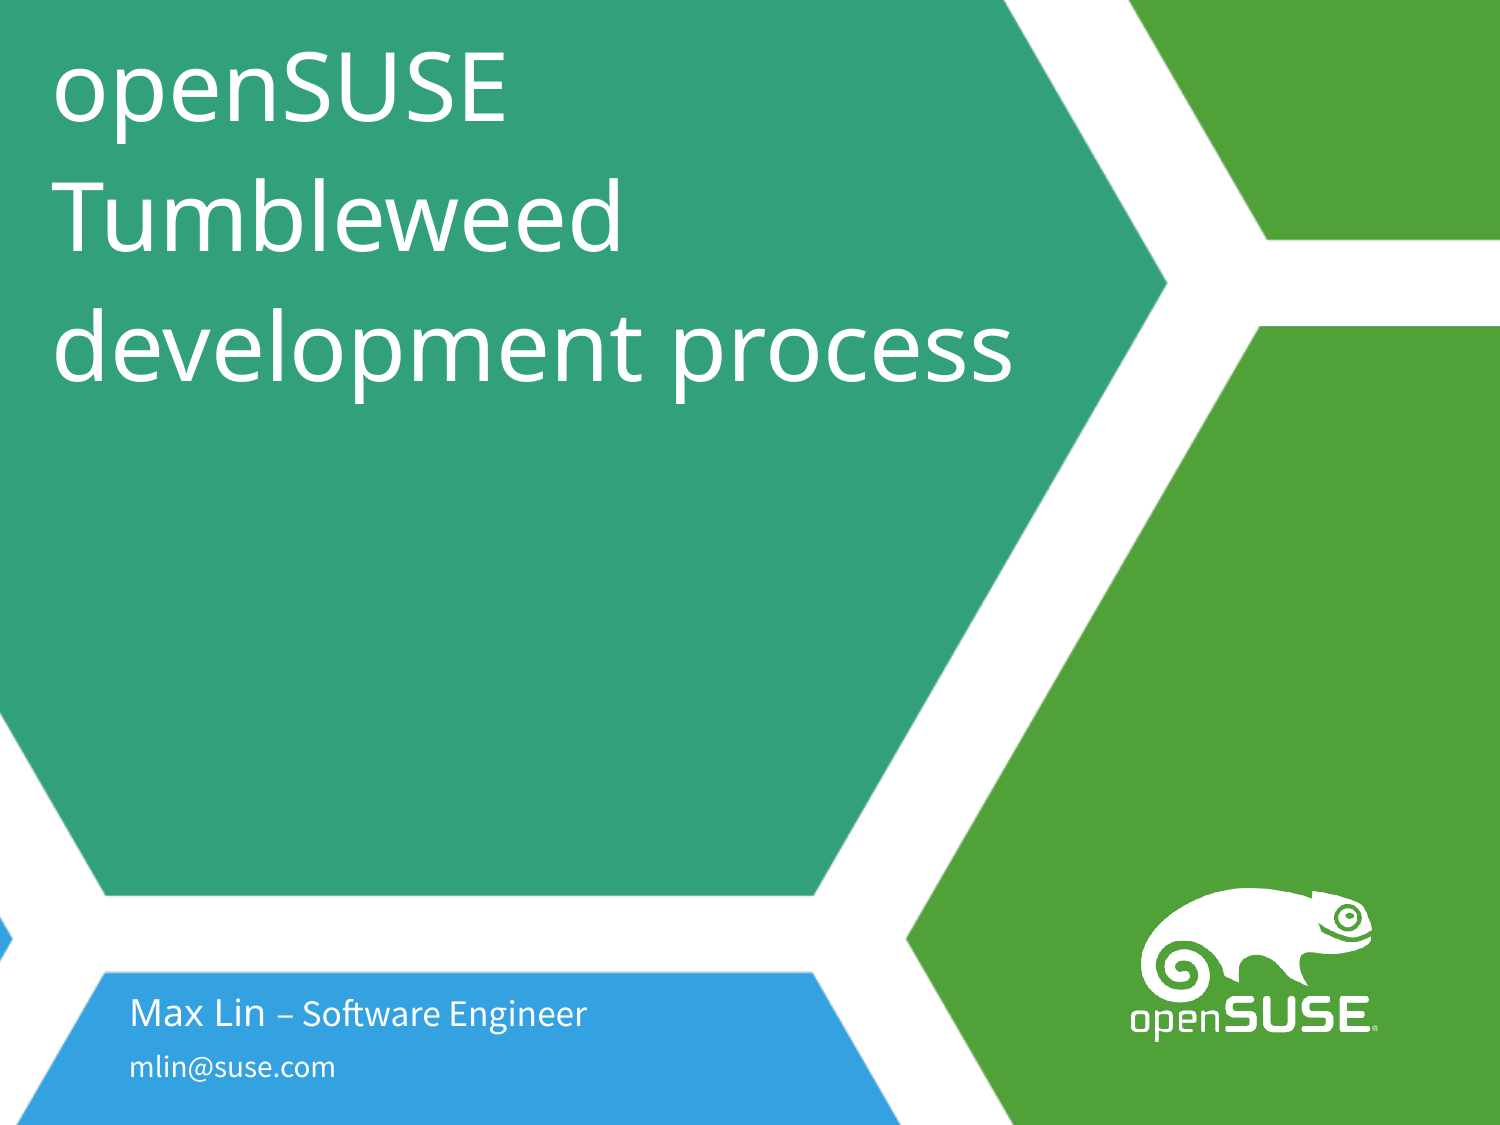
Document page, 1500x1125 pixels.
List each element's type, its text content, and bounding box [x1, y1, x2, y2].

list Max Lin – Software Engineer mlin@suse.com [126, 986, 751, 1125]
picture [0, 0, 1500, 1125]
title openSUSE Tumbleweed development process [51, 136, 1101, 410]
